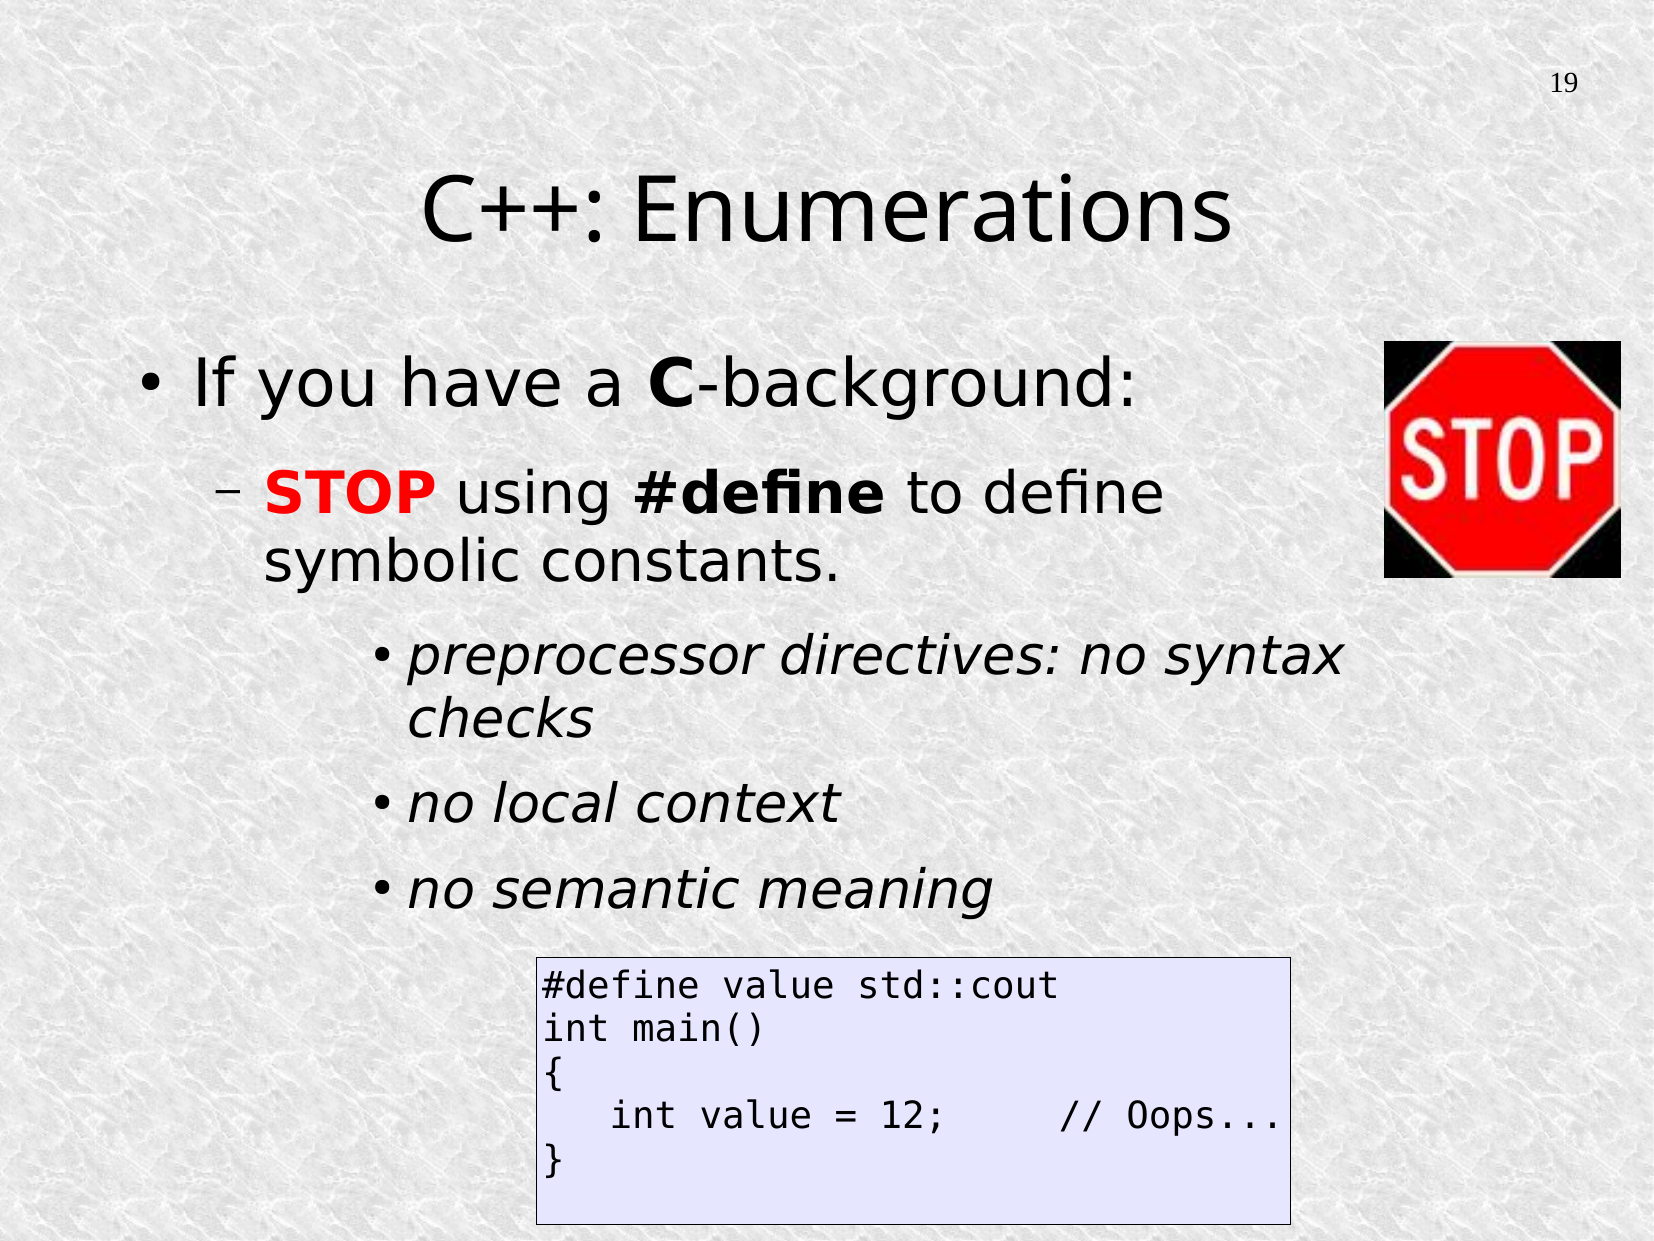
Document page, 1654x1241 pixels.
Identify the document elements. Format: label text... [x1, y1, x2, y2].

picture [0, 0, 1654, 1241]
title C++: Enumerations [121, 102, 1534, 310]
text_box #define value std::cout int main() { int value = 12; // Oops... } [536, 957, 1291, 1225]
list If you have a C-background: STOP using #define to define symbolic constants. preprocessor directives: no syntax checks no local context no semantic meaning [121, 344, 1534, 1126]
